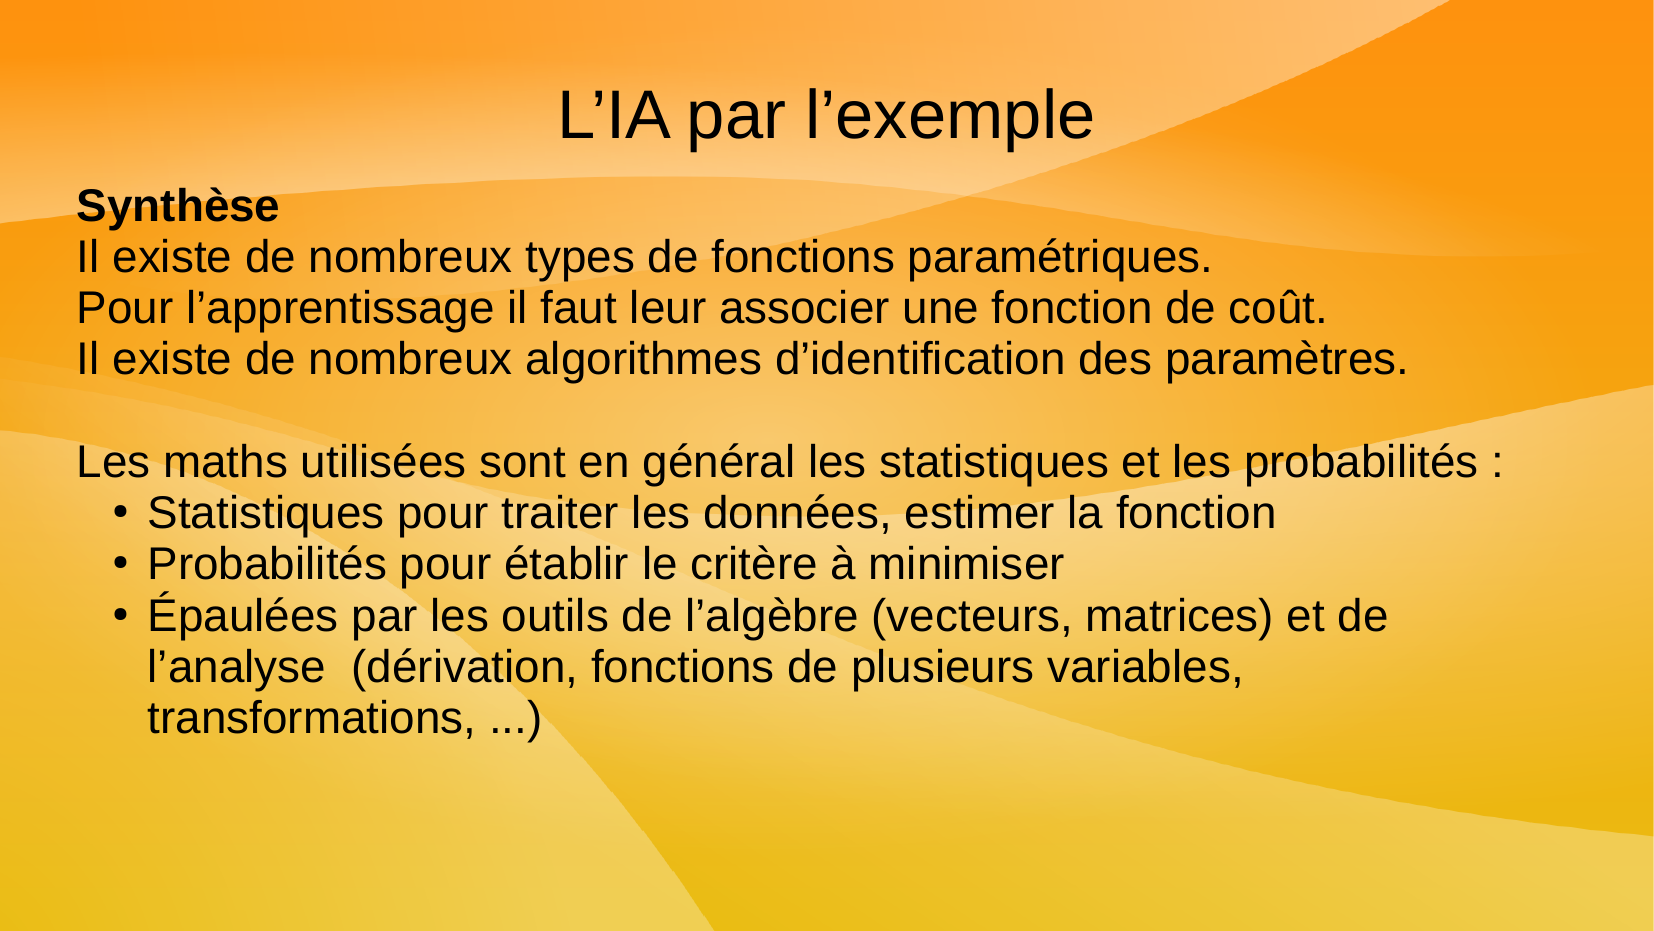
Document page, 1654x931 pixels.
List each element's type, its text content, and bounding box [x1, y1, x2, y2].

picture [0, 0, 1654, 931]
title L’IA par l’exemple [82, 37, 1571, 193]
subtitle Synthèse Il existe de nombreux types de fonctions paramétriques. Pour l’apprentissage il faut leur associer une fonction de coût. Il existe de nombreux algorithmes d’identification des paramètres. Les maths utilisées sont en général les statistiques et les probabilités : Statistiques pour traiter les données, estimer la fonction Probabilités pour établir le critère à minimiser Épaulées par les outils de l’algèbre (vecteurs, matrices) et de l’analyse (dérivation, fonctions de plusieurs variables, transformations, ...) [76, 179, 1565, 928]
